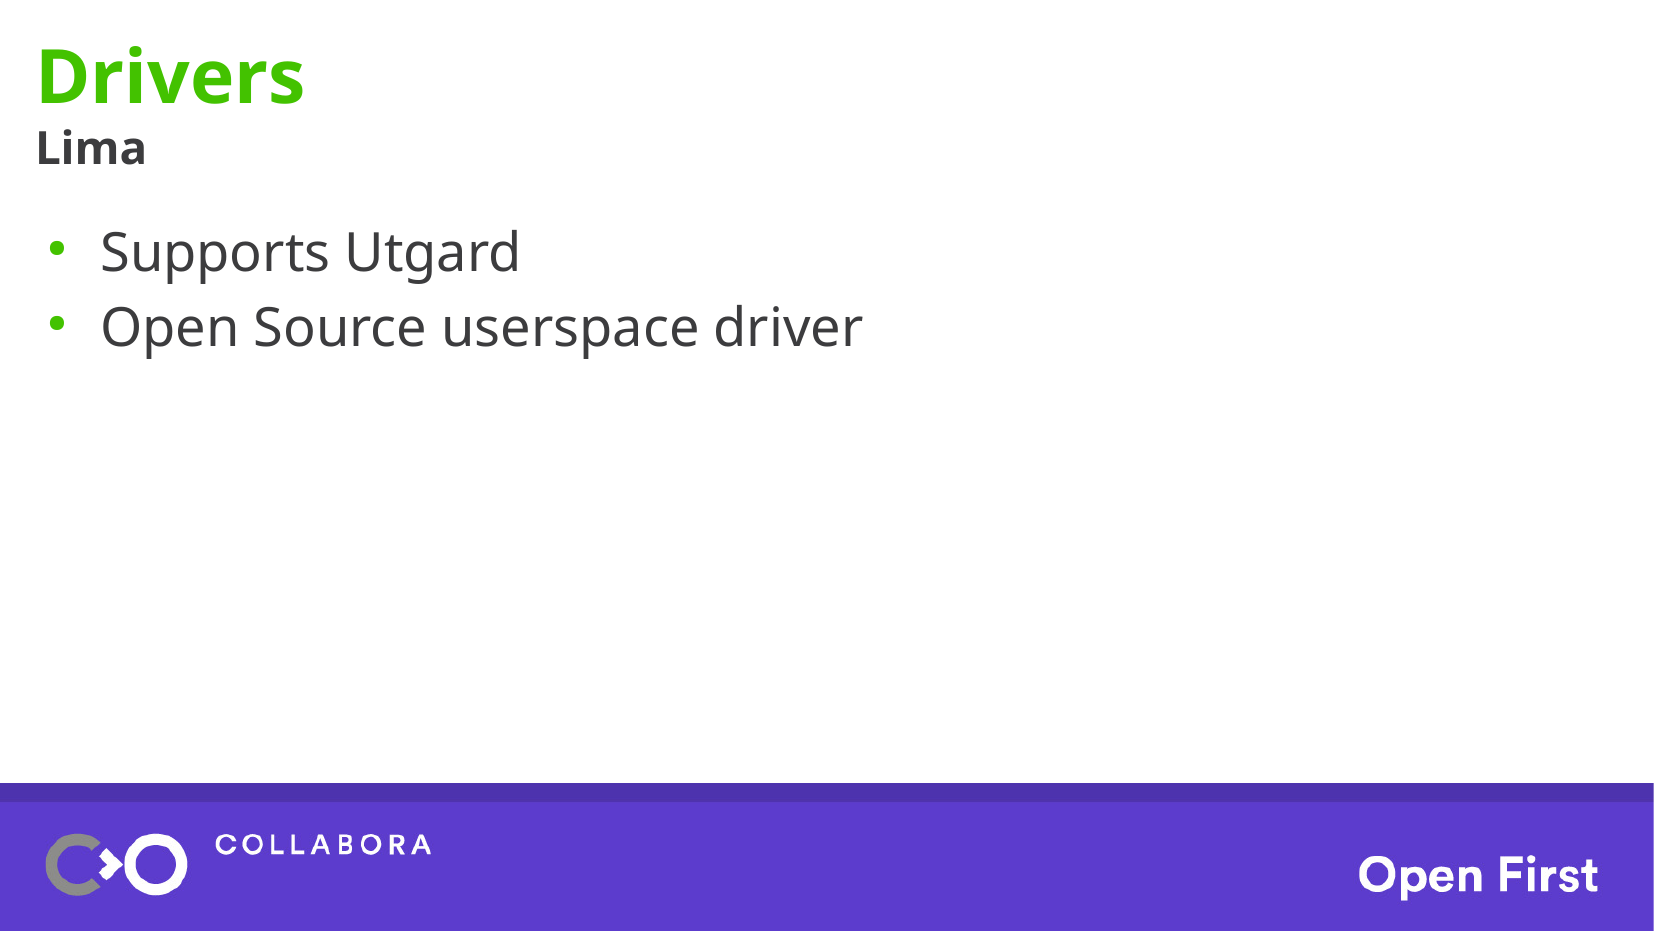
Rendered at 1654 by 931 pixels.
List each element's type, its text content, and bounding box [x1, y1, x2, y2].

list Supports Utgard Open Source userspace driver [29, 207, 1602, 851]
title Drivers Lima [35, 28, 1608, 193]
picture [0, 0, 1654, 931]
